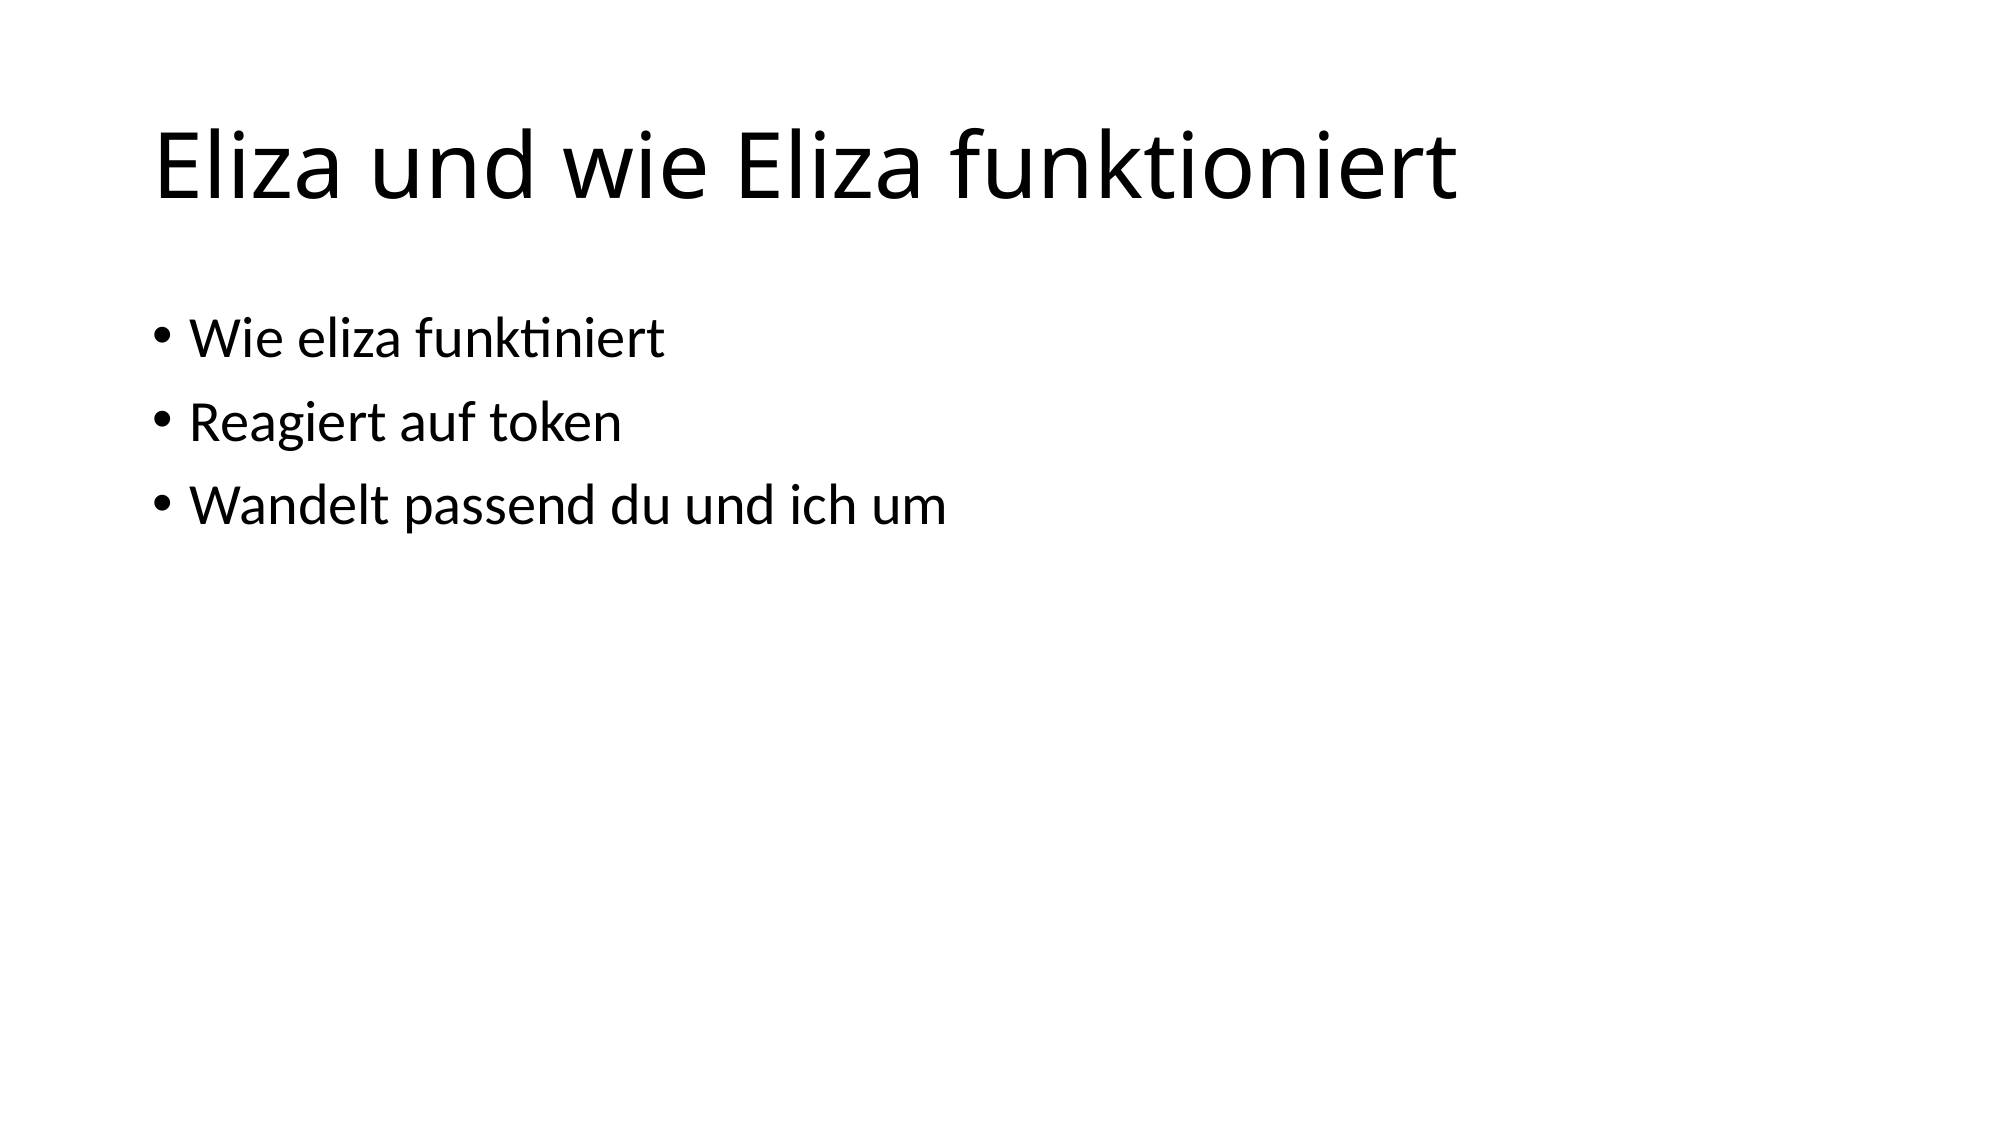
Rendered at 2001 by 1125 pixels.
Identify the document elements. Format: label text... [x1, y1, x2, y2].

title Eliza und wie Eliza funktioniert [137, 59, 1863, 278]
list Wie eliza funktiniert Reagiert auf token Wandelt passend du und ich um [137, 299, 1863, 1014]
